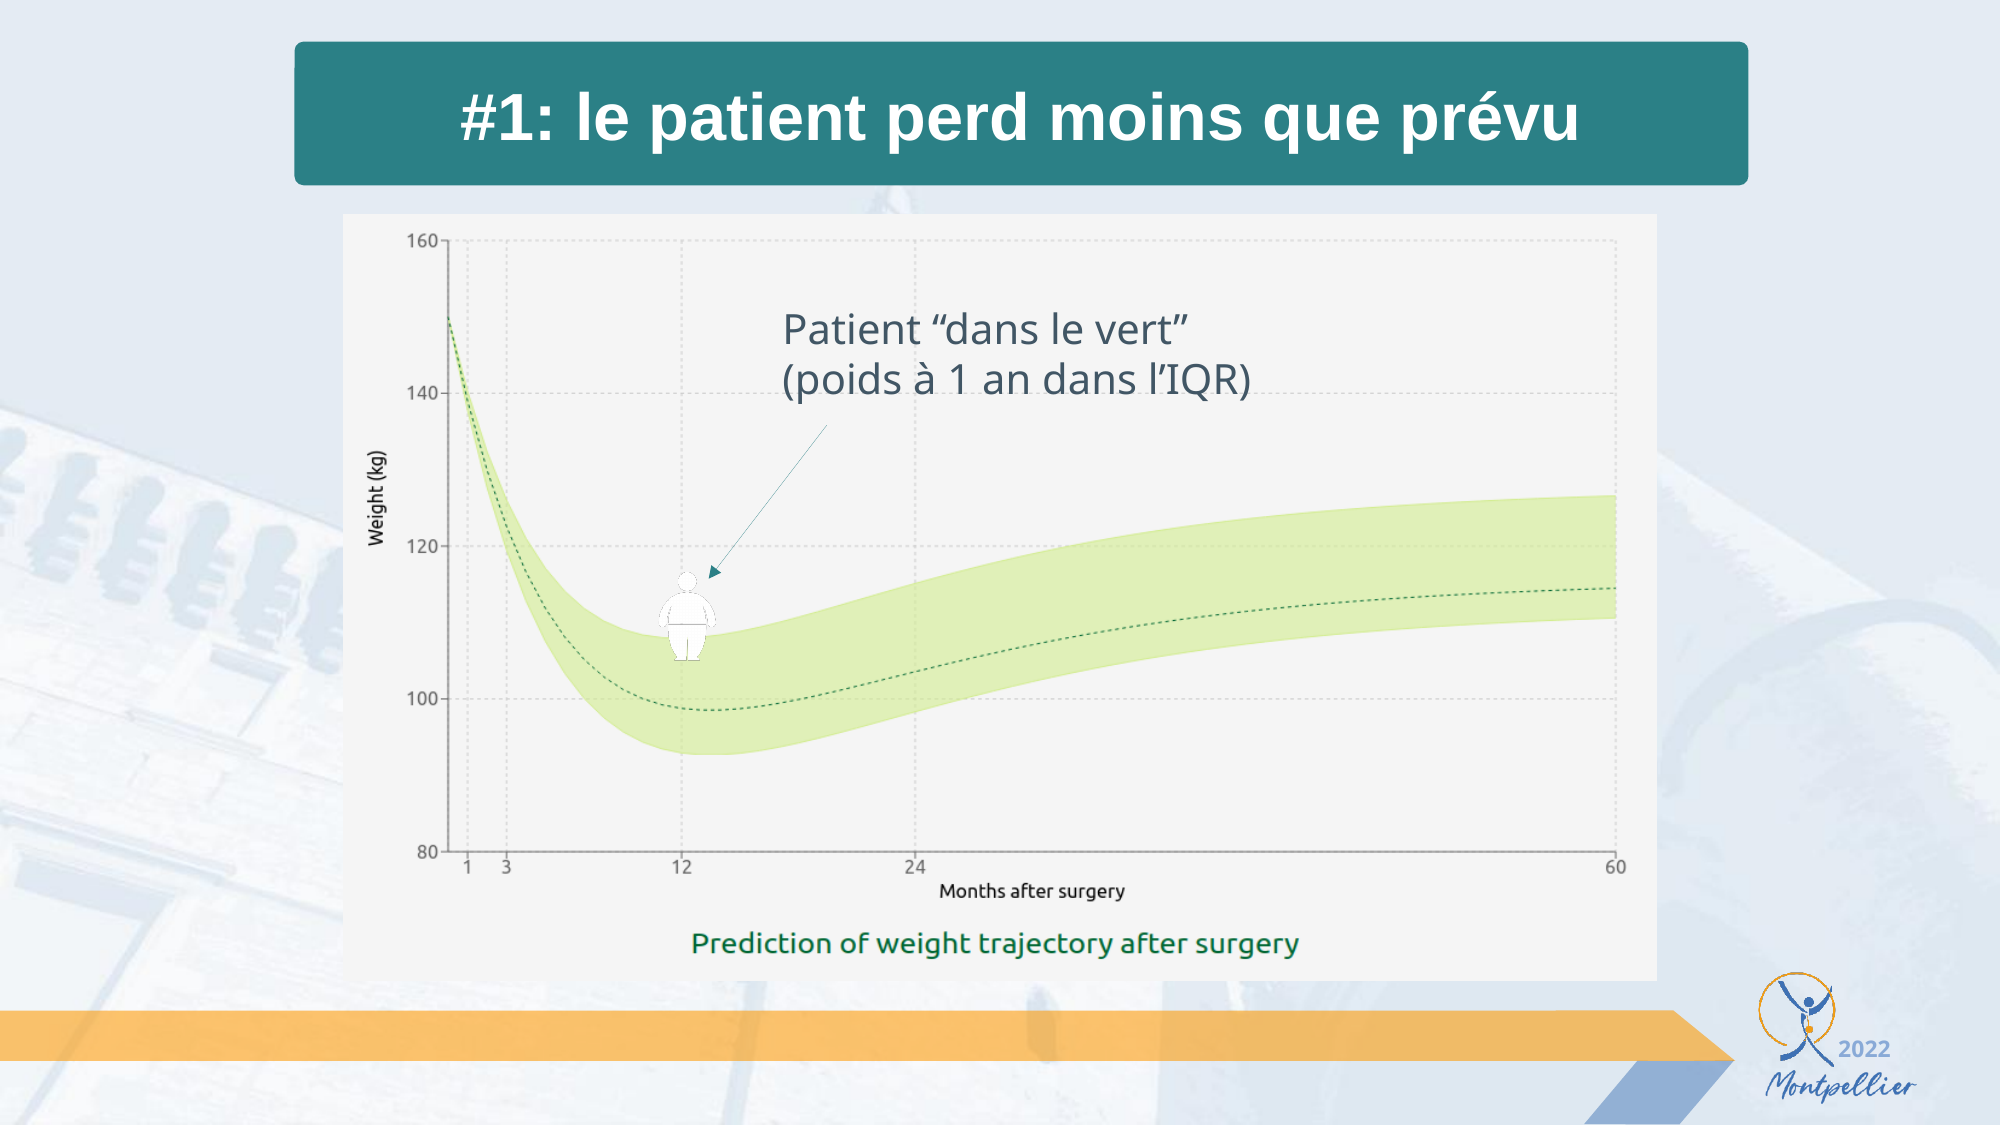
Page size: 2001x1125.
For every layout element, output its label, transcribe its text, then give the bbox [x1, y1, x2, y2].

text_box Patient “dans le vert” (poids à 1 an dans l’IQR) [767, 295, 1630, 407]
picture [0, 1061, 1636, 1125]
picture [0, 0, 2000, 1125]
text_box #1: le patient perd moins que prévu [294, 41, 1749, 186]
